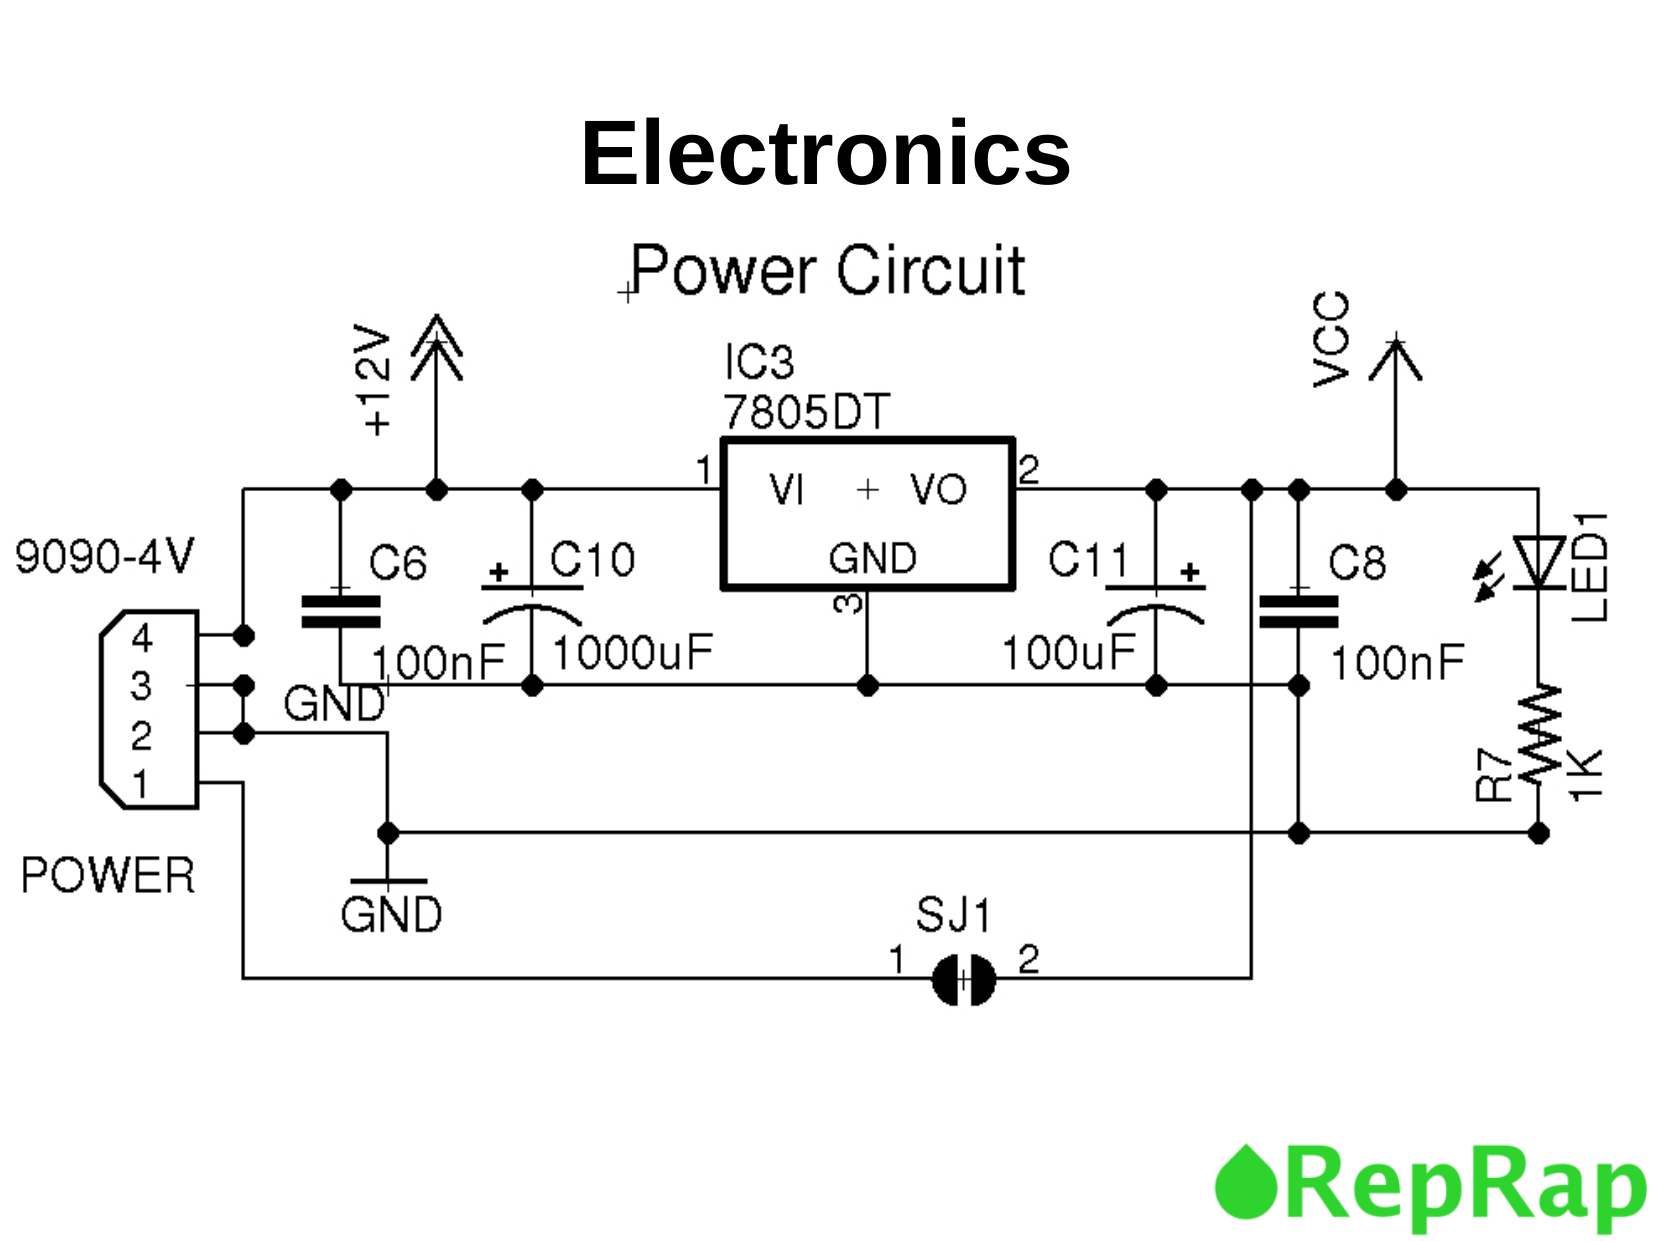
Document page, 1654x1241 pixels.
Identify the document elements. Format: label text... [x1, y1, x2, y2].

title Electronics [82, 56, 1571, 206]
picture [0, 206, 1624, 1092]
picture [1210, 1140, 1653, 1241]
